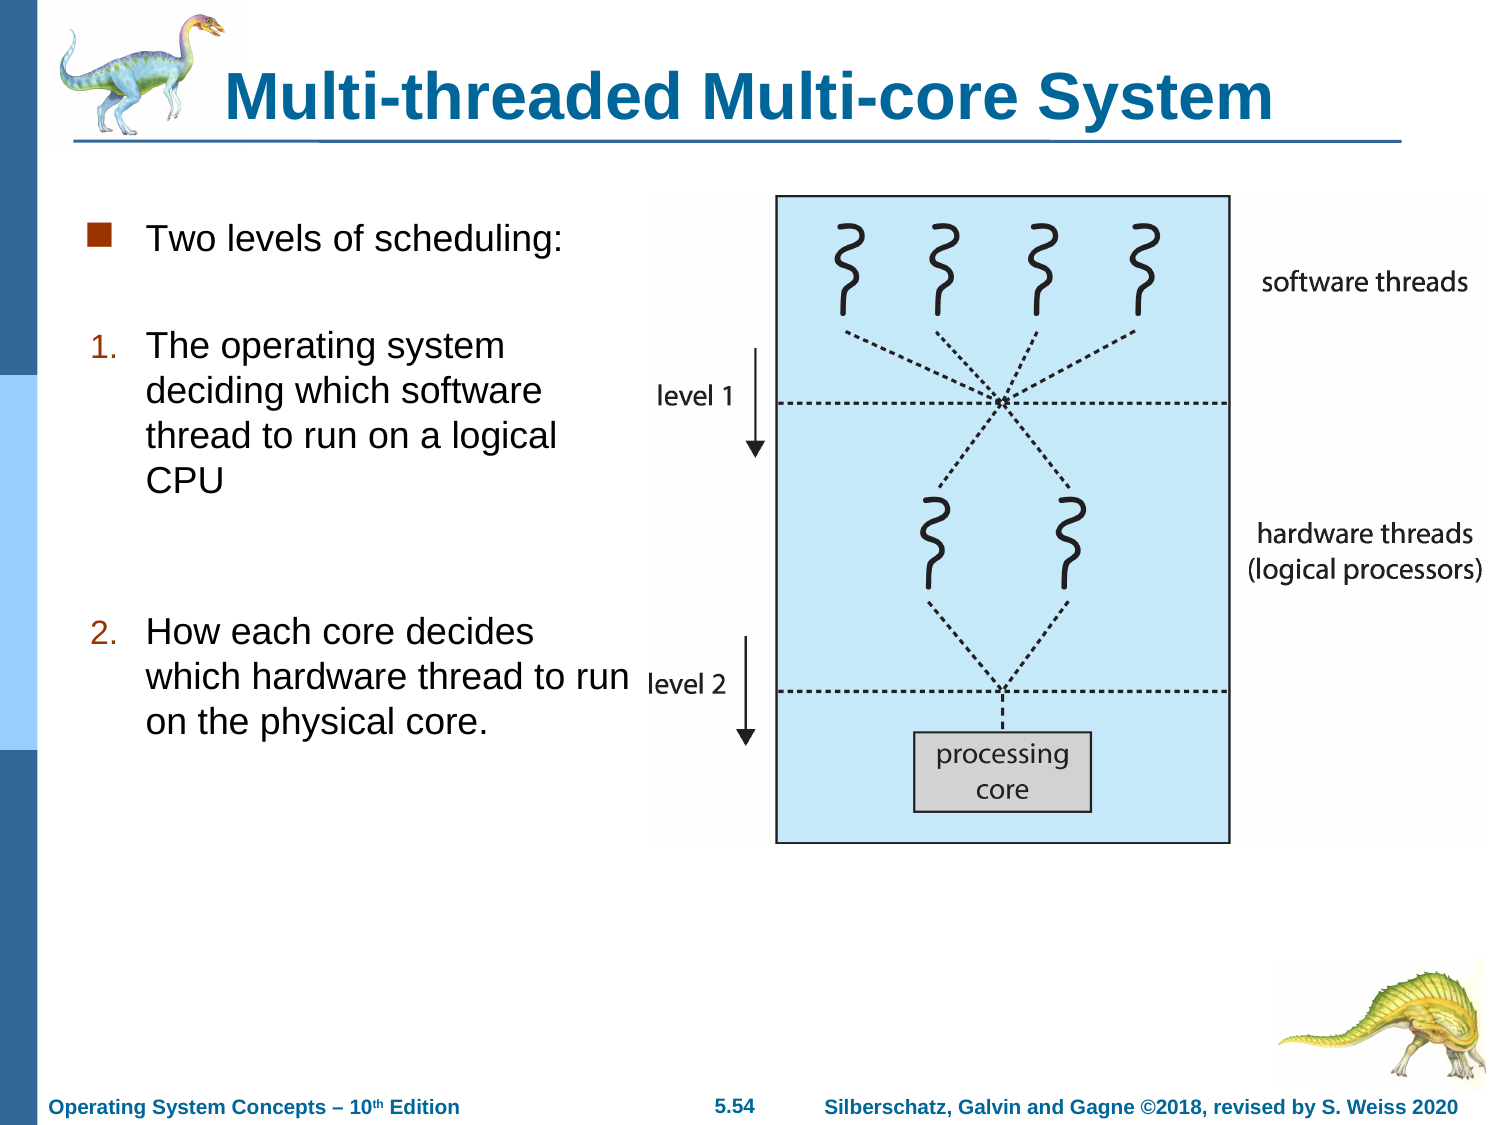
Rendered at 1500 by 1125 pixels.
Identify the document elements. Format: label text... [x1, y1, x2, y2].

picture [46, 0, 243, 149]
text_box Two levels of scheduling: The operating system deciding which software thread to run on a logical CPU How each core decides which hardware thread to run on the physical core. [74, 206, 648, 951]
picture [1275, 959, 1486, 1090]
picture [1141, 1099, 1149, 1104]
picture [647, 195, 1483, 844]
text_box Multi-threaded Multi-core System [75, 45, 1426, 141]
